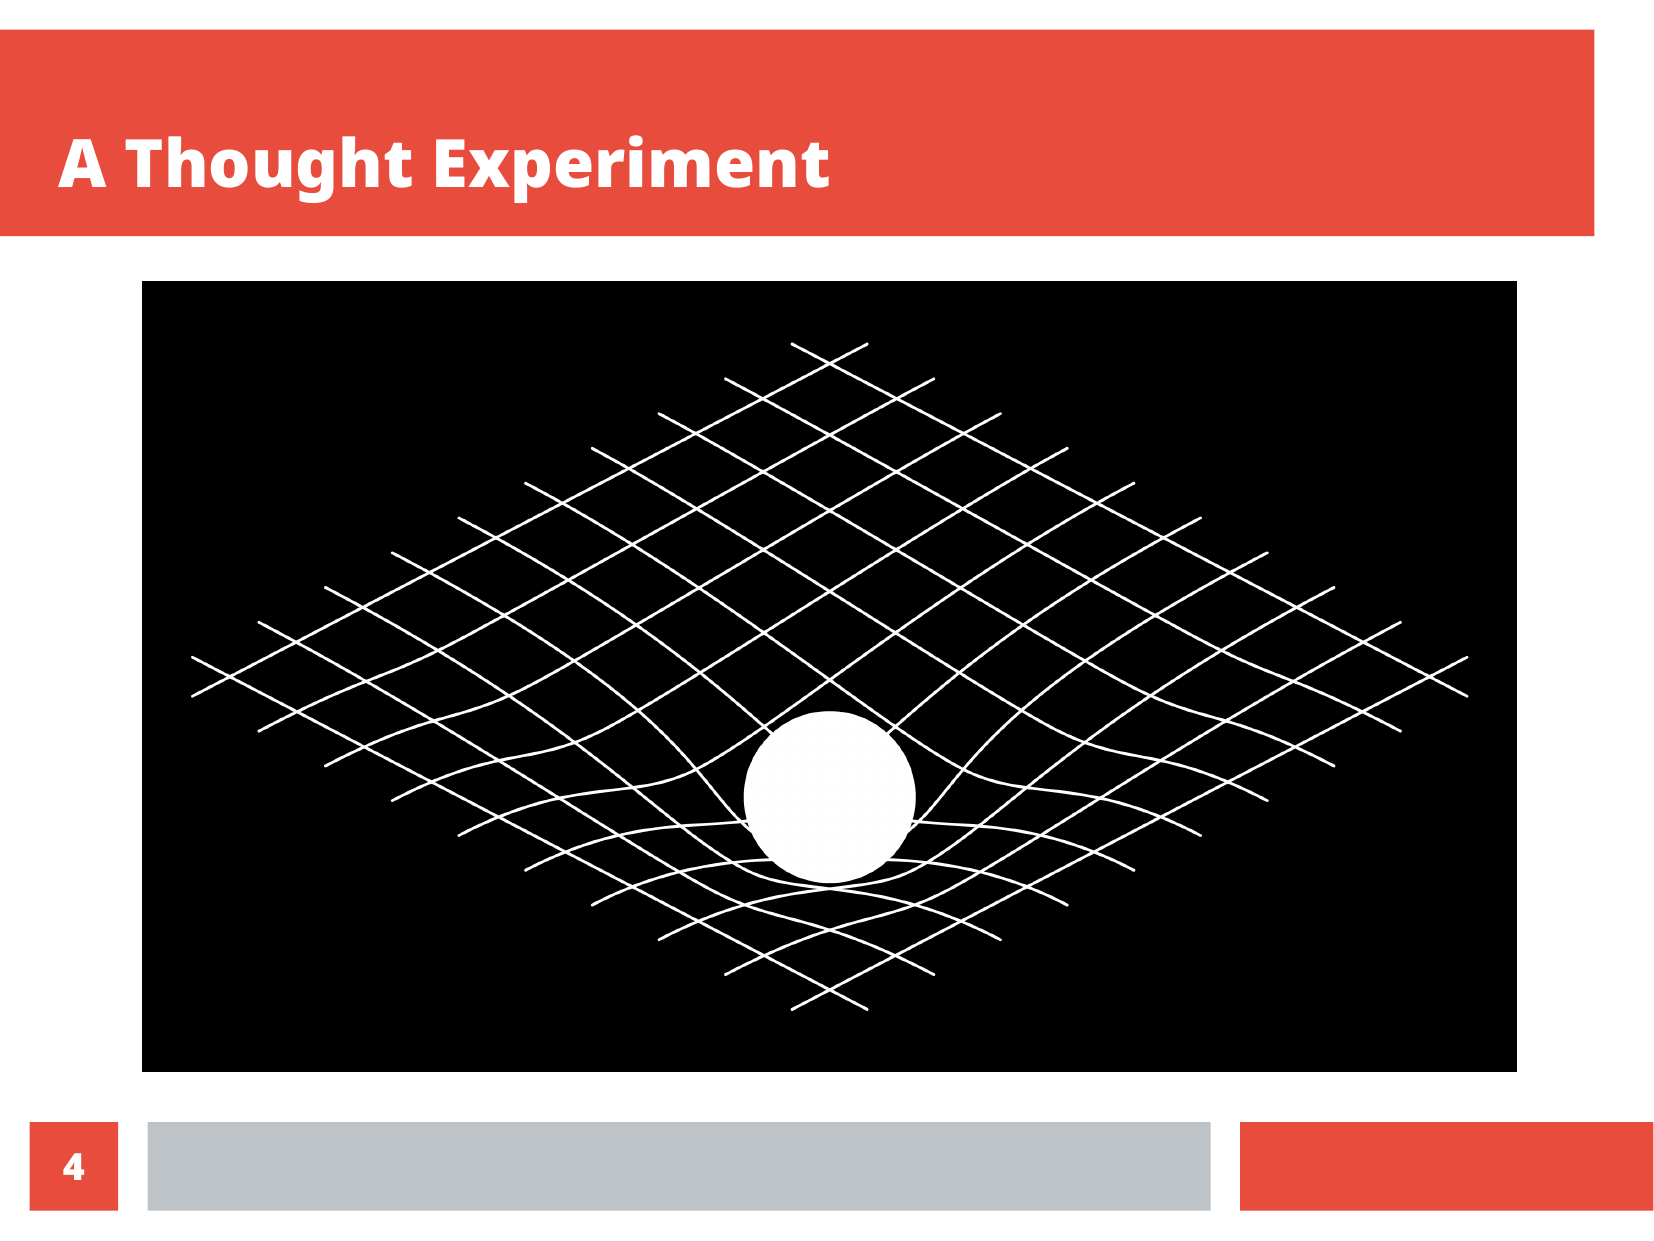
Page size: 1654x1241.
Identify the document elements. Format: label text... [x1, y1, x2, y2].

picture [142, 281, 1517, 1072]
title A Thought Experiment [59, 59, 1595, 207]
